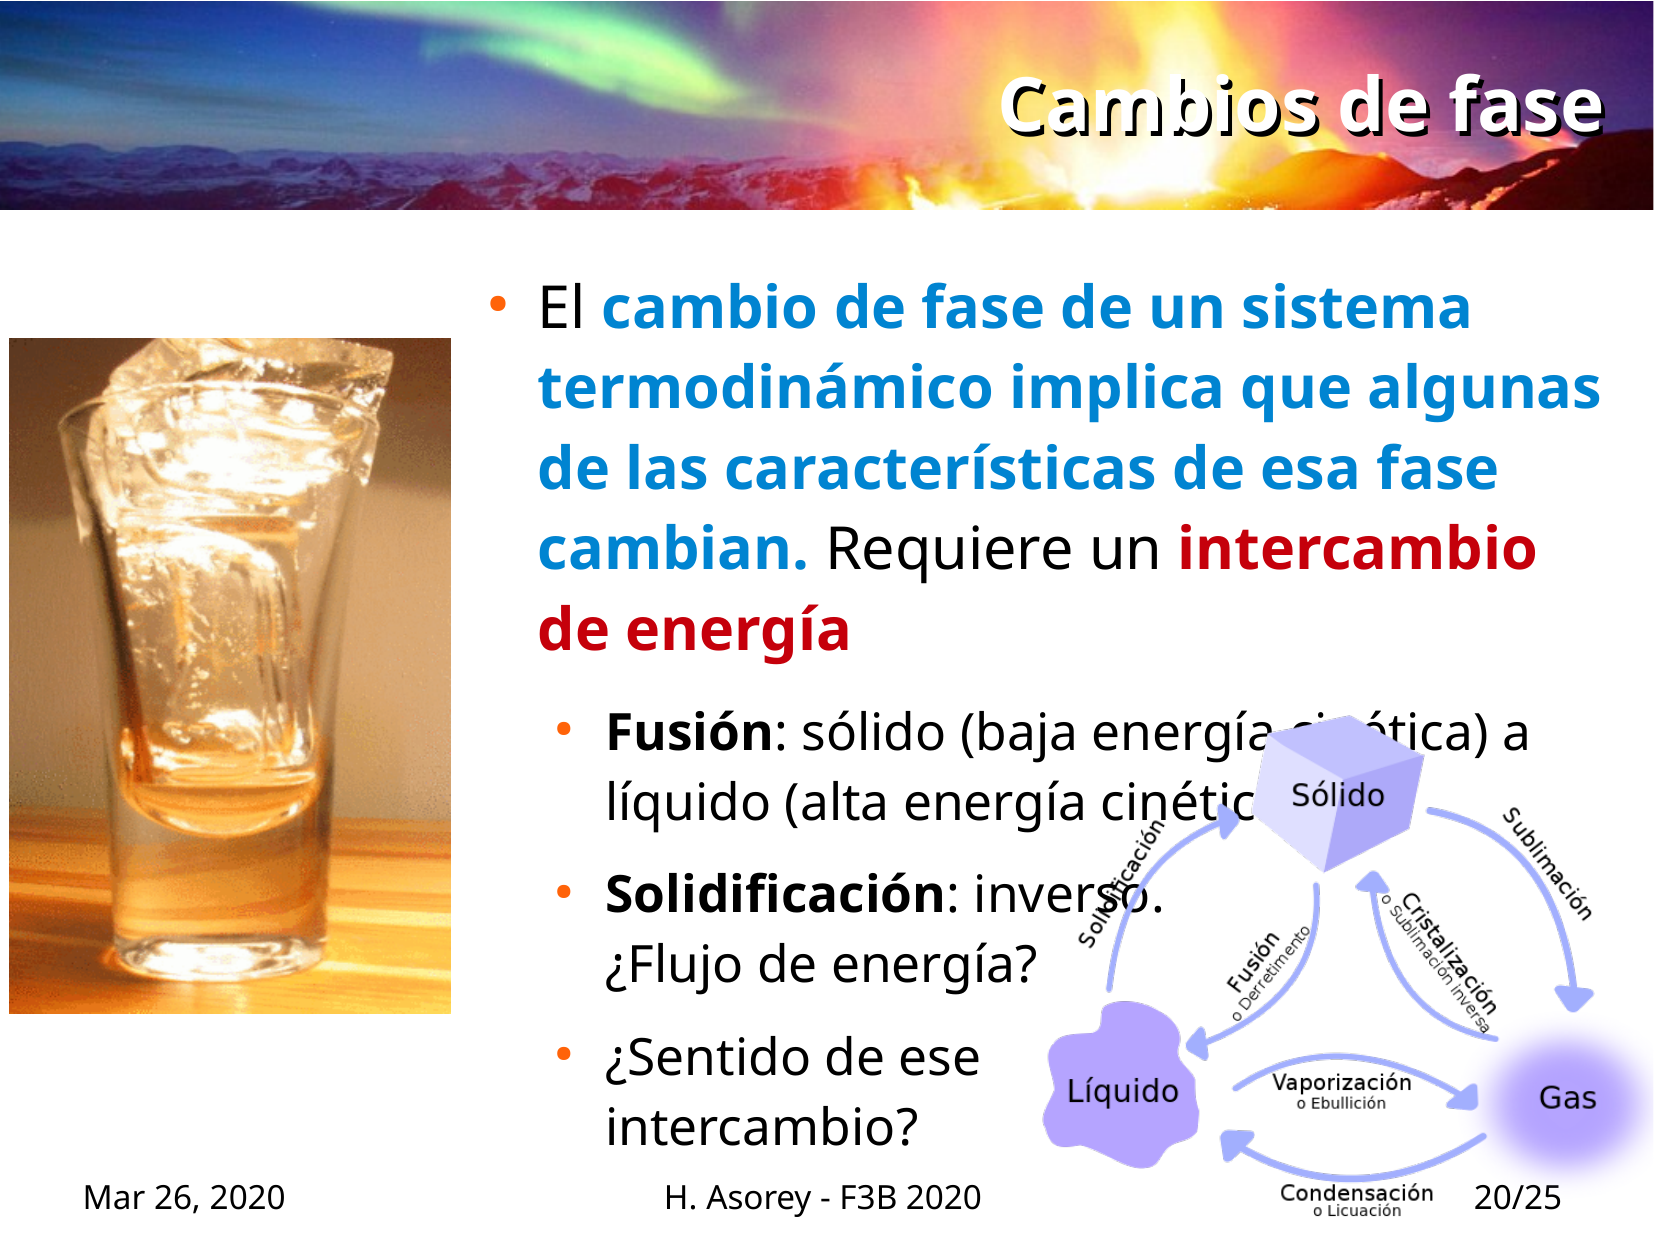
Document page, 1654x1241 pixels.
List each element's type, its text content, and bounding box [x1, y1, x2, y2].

list El cambio de fase de un sistema termodinámico implica que algunas de las características de esa fase cambian. Requiere un intercambio de energía Fusión: sólido (baja energía cinética) a líquido (alta energía cinética) Solidificación: inverso. ¿Flujo de energía? ¿Sentido de ese intercambio? [470, 264, 1606, 1165]
picture [1014, 689, 1654, 1238]
title Cambios de fase [45, 15, 1606, 191]
picture [9, 338, 451, 1014]
picture [0, 1, 1654, 210]
